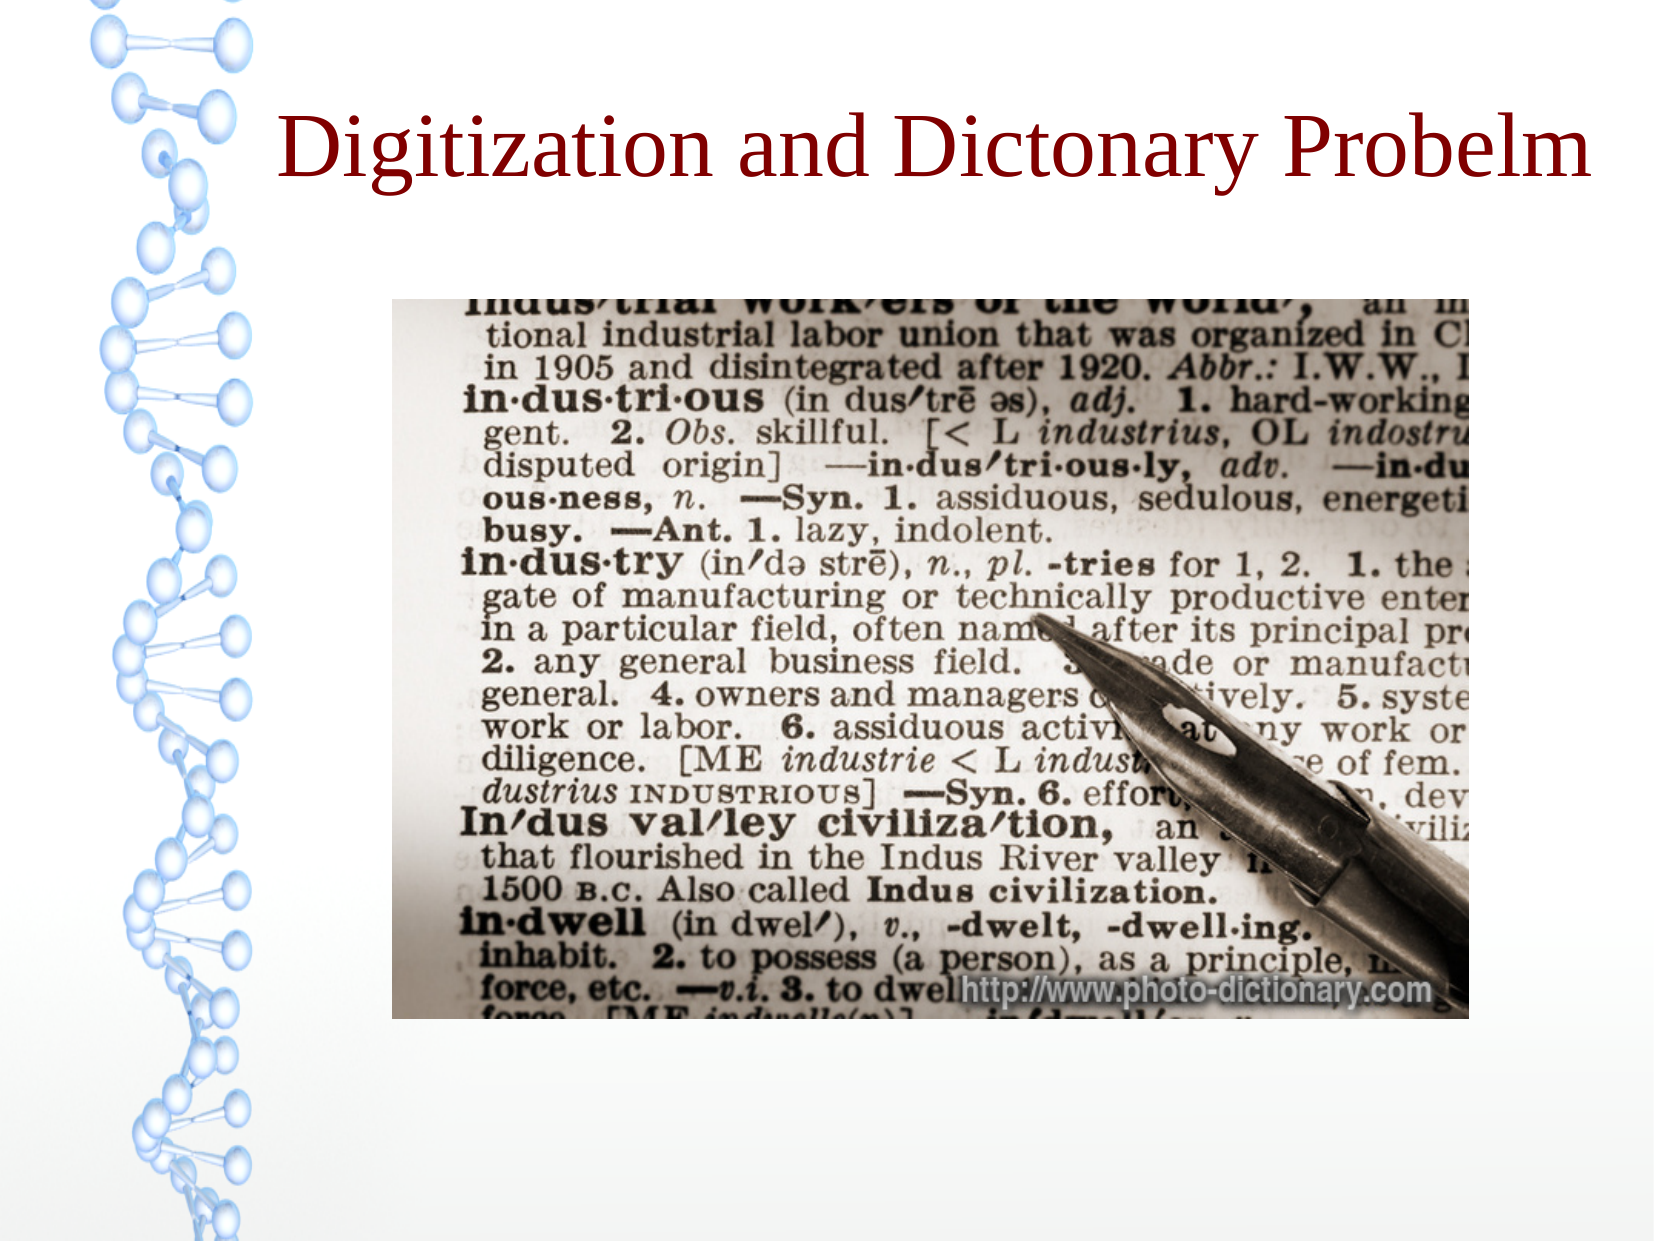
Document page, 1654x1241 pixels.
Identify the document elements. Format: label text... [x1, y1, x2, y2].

picture [0, 0, 1654, 1241]
title Digitization and Dictonary Probelm [271, 43, 1601, 249]
